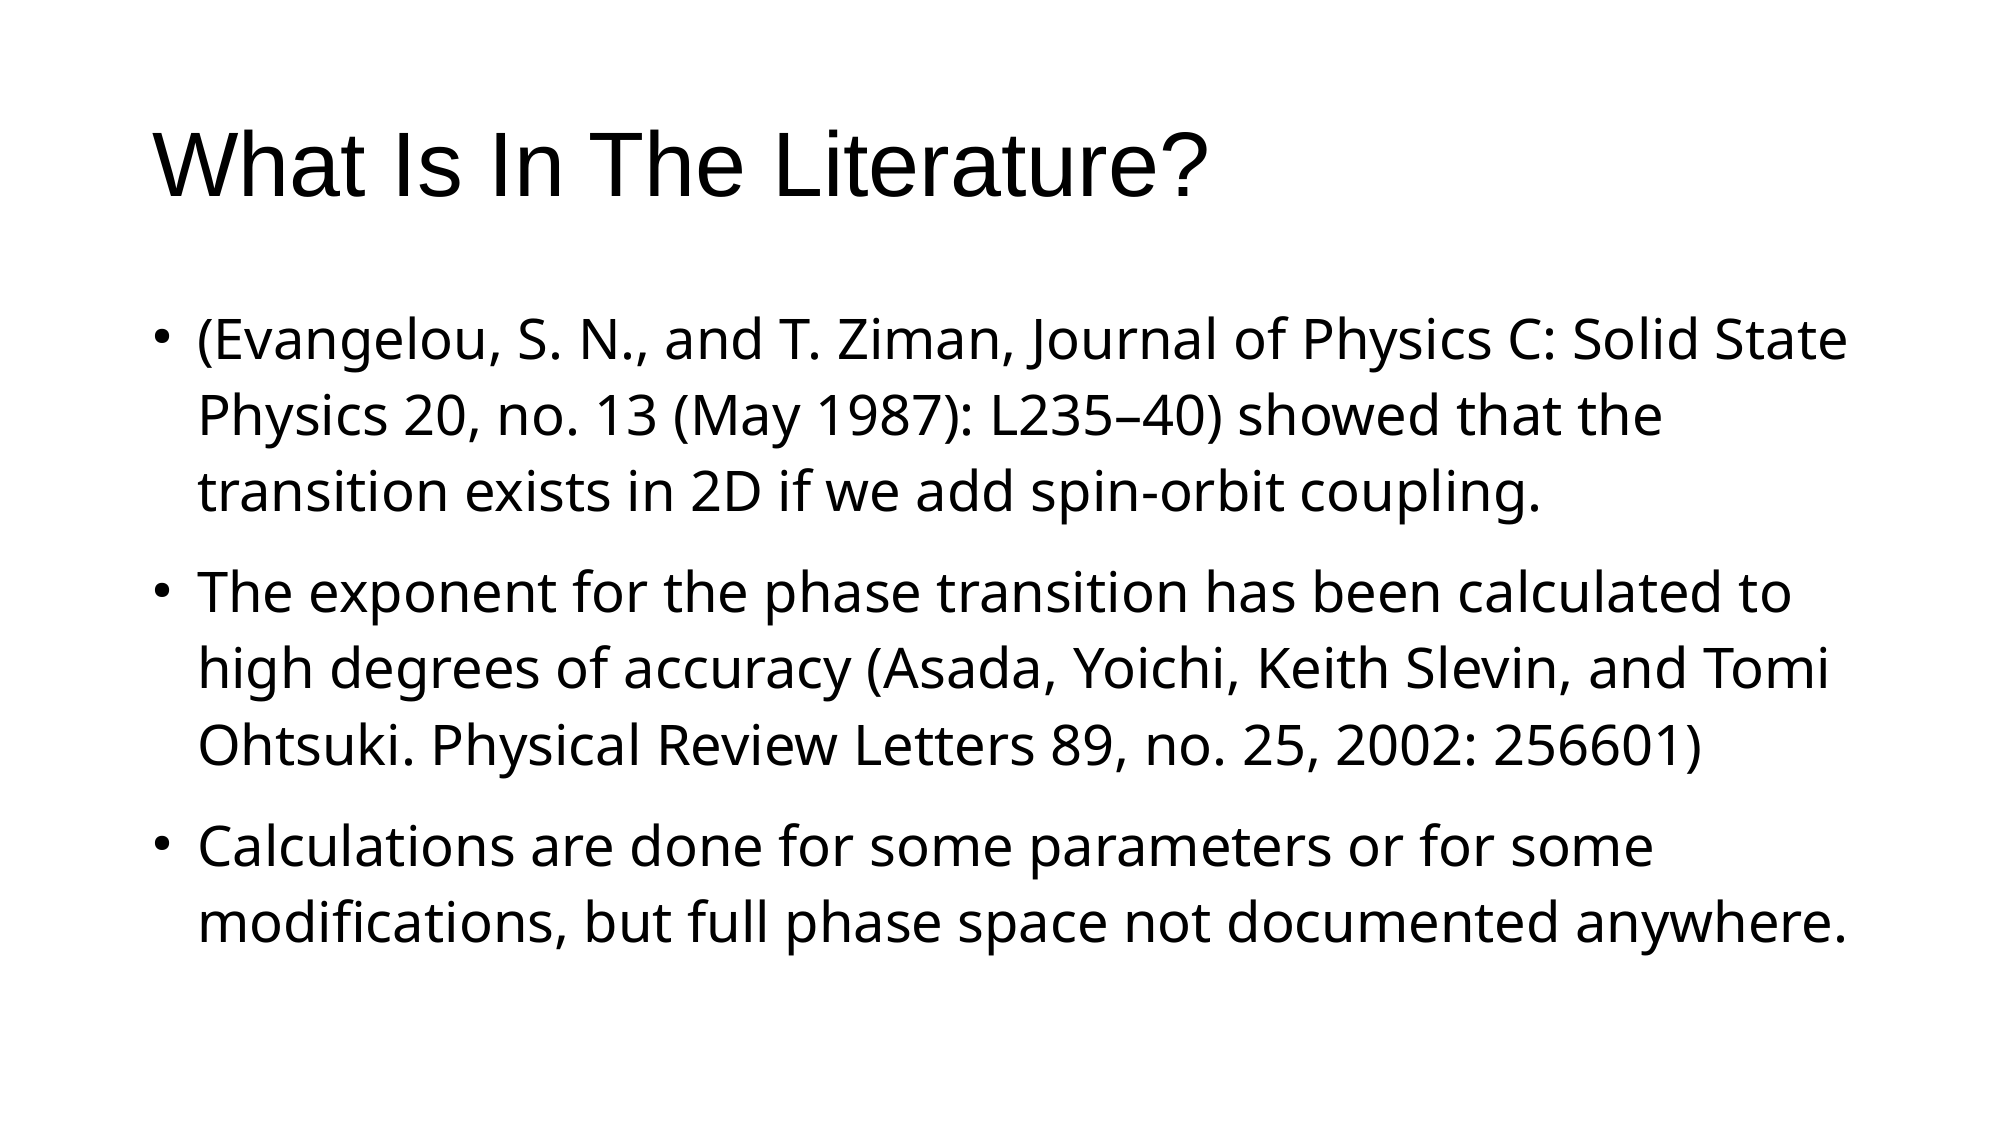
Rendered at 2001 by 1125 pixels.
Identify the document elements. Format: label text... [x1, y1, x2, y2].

list (Evangelou, S. N., and T. Ziman, Journal of Physics C: Solid State Physics 20, no. 13 (May 1987): L235–40) showed that the transition exists in 2D if we add spin-orbit coupling. The exponent for the phase transition has been calculated to high degrees of accuracy (Asada, Yoichi, Keith Slevin, and Tomi Ohtsuki. Physical Review Letters 89, no. 25, 2002: 256601) Calculations are done for some parameters or for some modifications, but full phase space not documented anywhere. [137, 299, 1863, 1014]
title What Is In The Literature? [137, 59, 1863, 278]
